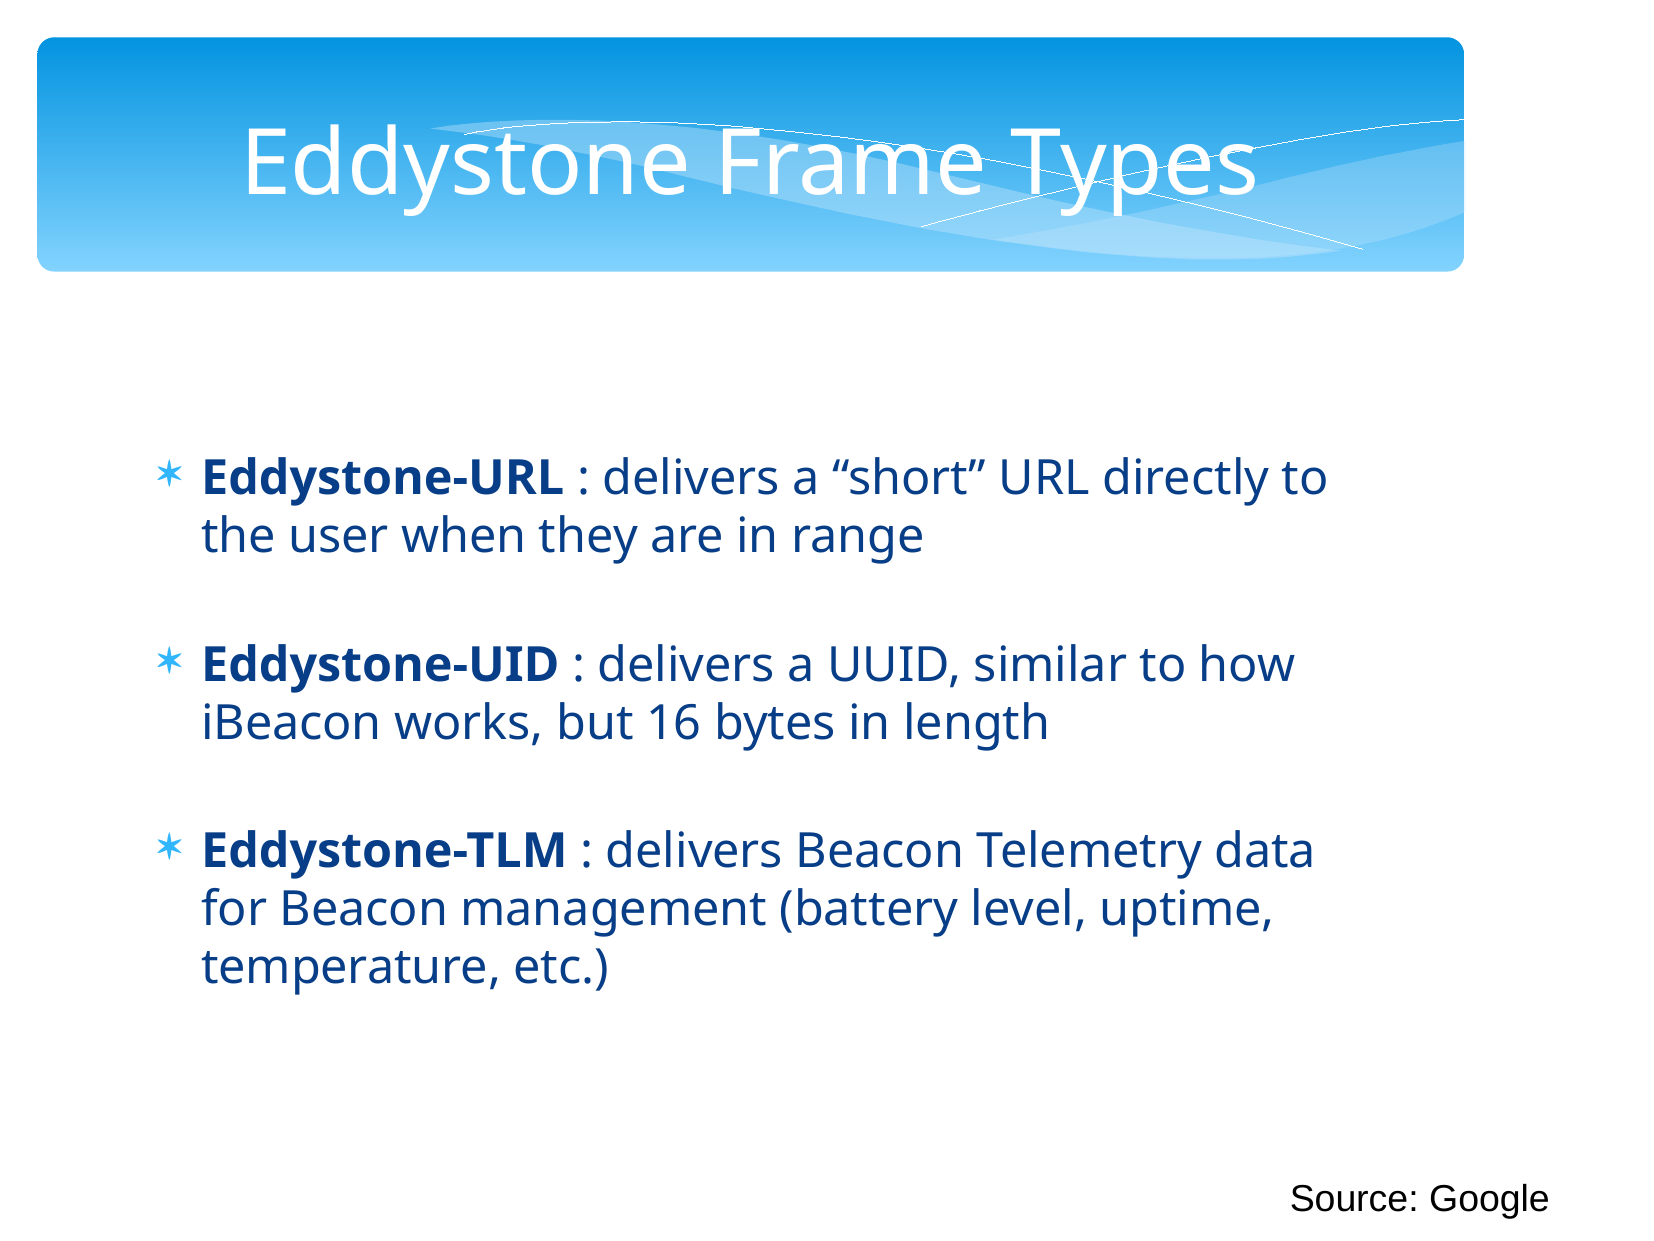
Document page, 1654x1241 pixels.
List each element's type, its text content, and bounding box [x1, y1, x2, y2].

text_box Source: Google [1274, 1170, 1605, 1232]
list Eddystone-URL : delivers a “short” URL directly to the user when they are in range Eddystone-UID : delivers a UUID, similar to how iBeacon works, but 16 bytes in length Eddystone-TLM : delivers Beacon Telemetry data for Beacon management (battery level, uptime, temperature, etc.) [142, 438, 1359, 1005]
title Eddystone Frame Types [74, 55, 1425, 261]
